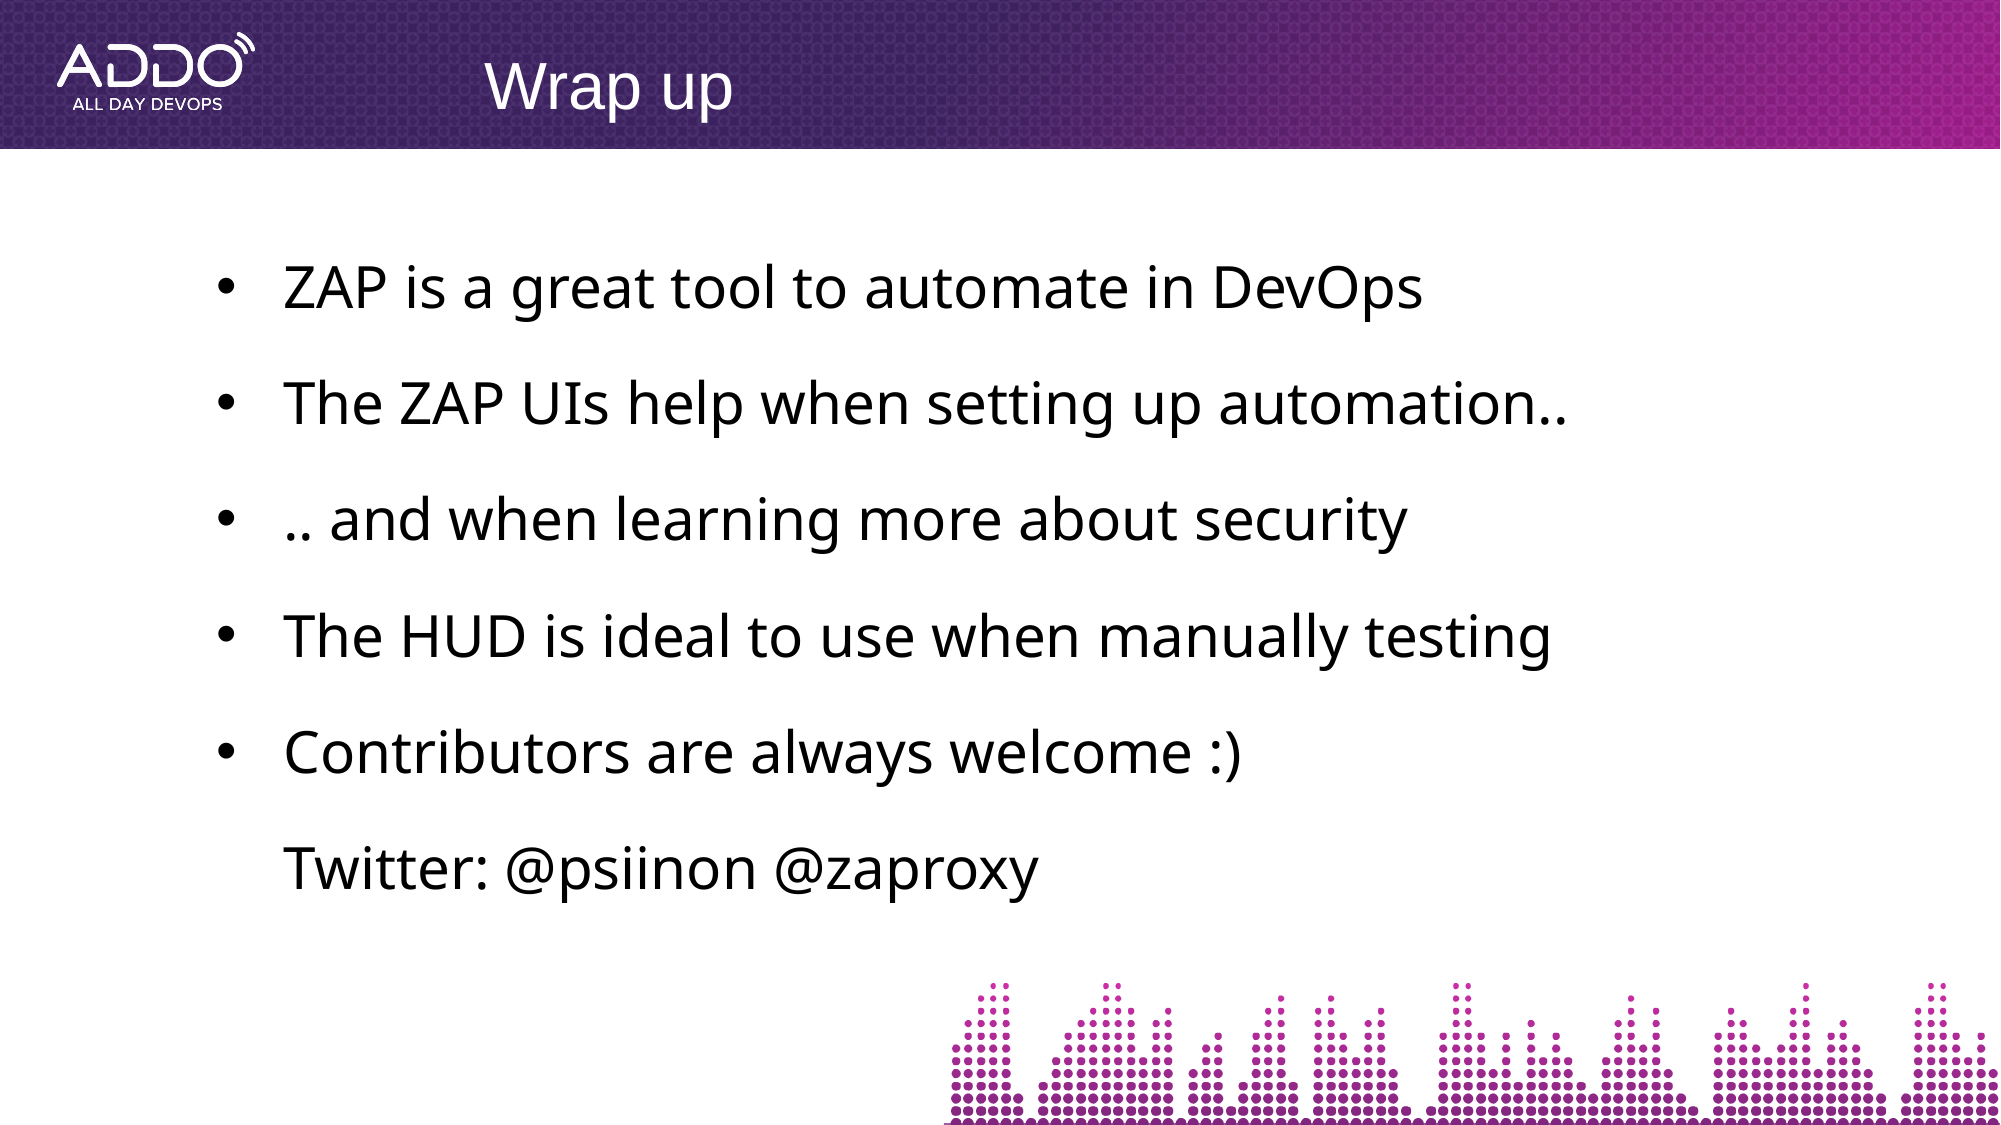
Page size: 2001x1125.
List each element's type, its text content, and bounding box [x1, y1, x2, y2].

picture [943, 983, 2000, 1125]
title Wrap up [484, 19, 1946, 153]
picture [57, 32, 255, 110]
list ZAP is a great tool to automate in DevOps The ZAP UIs help when setting up automation.. .. and when learning more about security The HUD is ideal to use when manually testing Contributors are always welcome :) Twitter: @psiinon @zaproxy [193, 242, 1701, 879]
